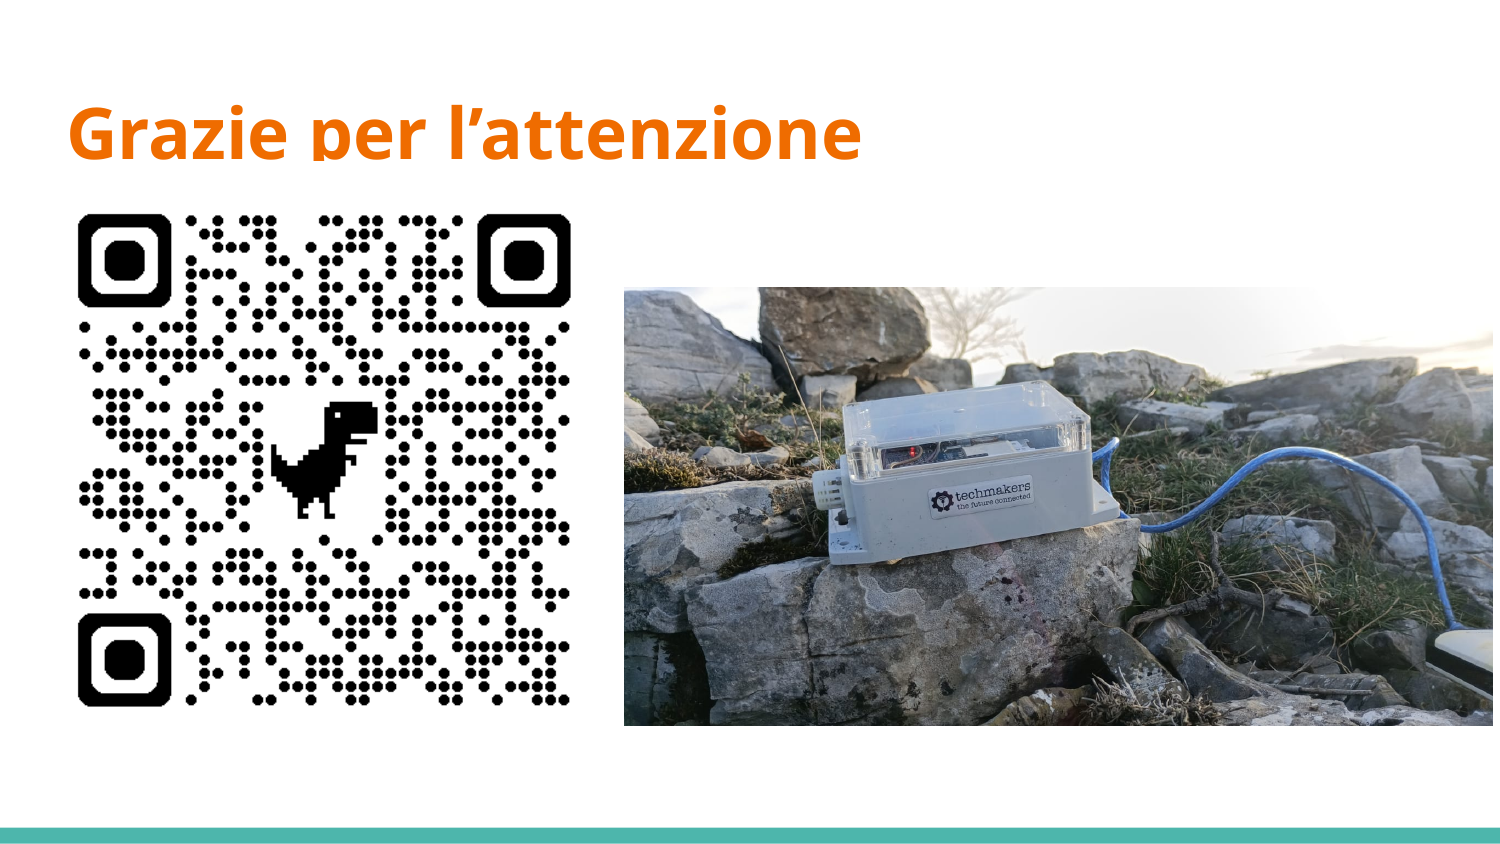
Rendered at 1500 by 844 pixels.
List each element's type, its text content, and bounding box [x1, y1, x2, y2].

title Grazie per l’attenzione [51, 72, 1449, 189]
picture [25, 161, 1493, 760]
